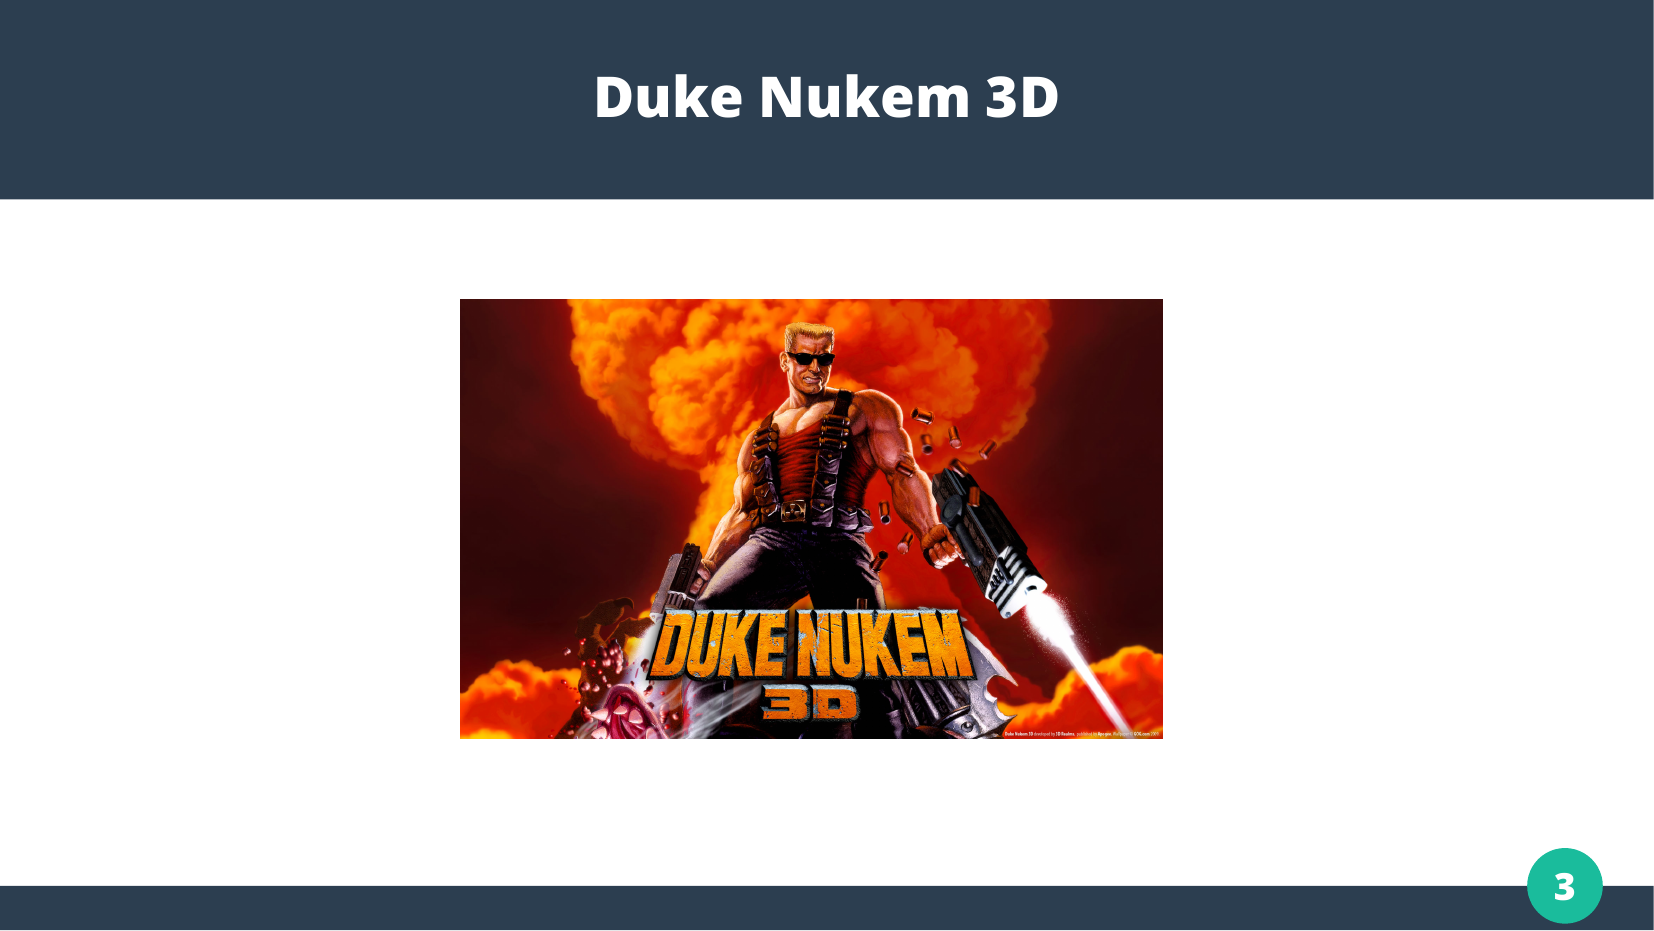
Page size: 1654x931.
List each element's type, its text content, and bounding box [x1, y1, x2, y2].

picture [460, 299, 1163, 739]
title Duke Nukem 3D [59, 37, 1595, 156]
